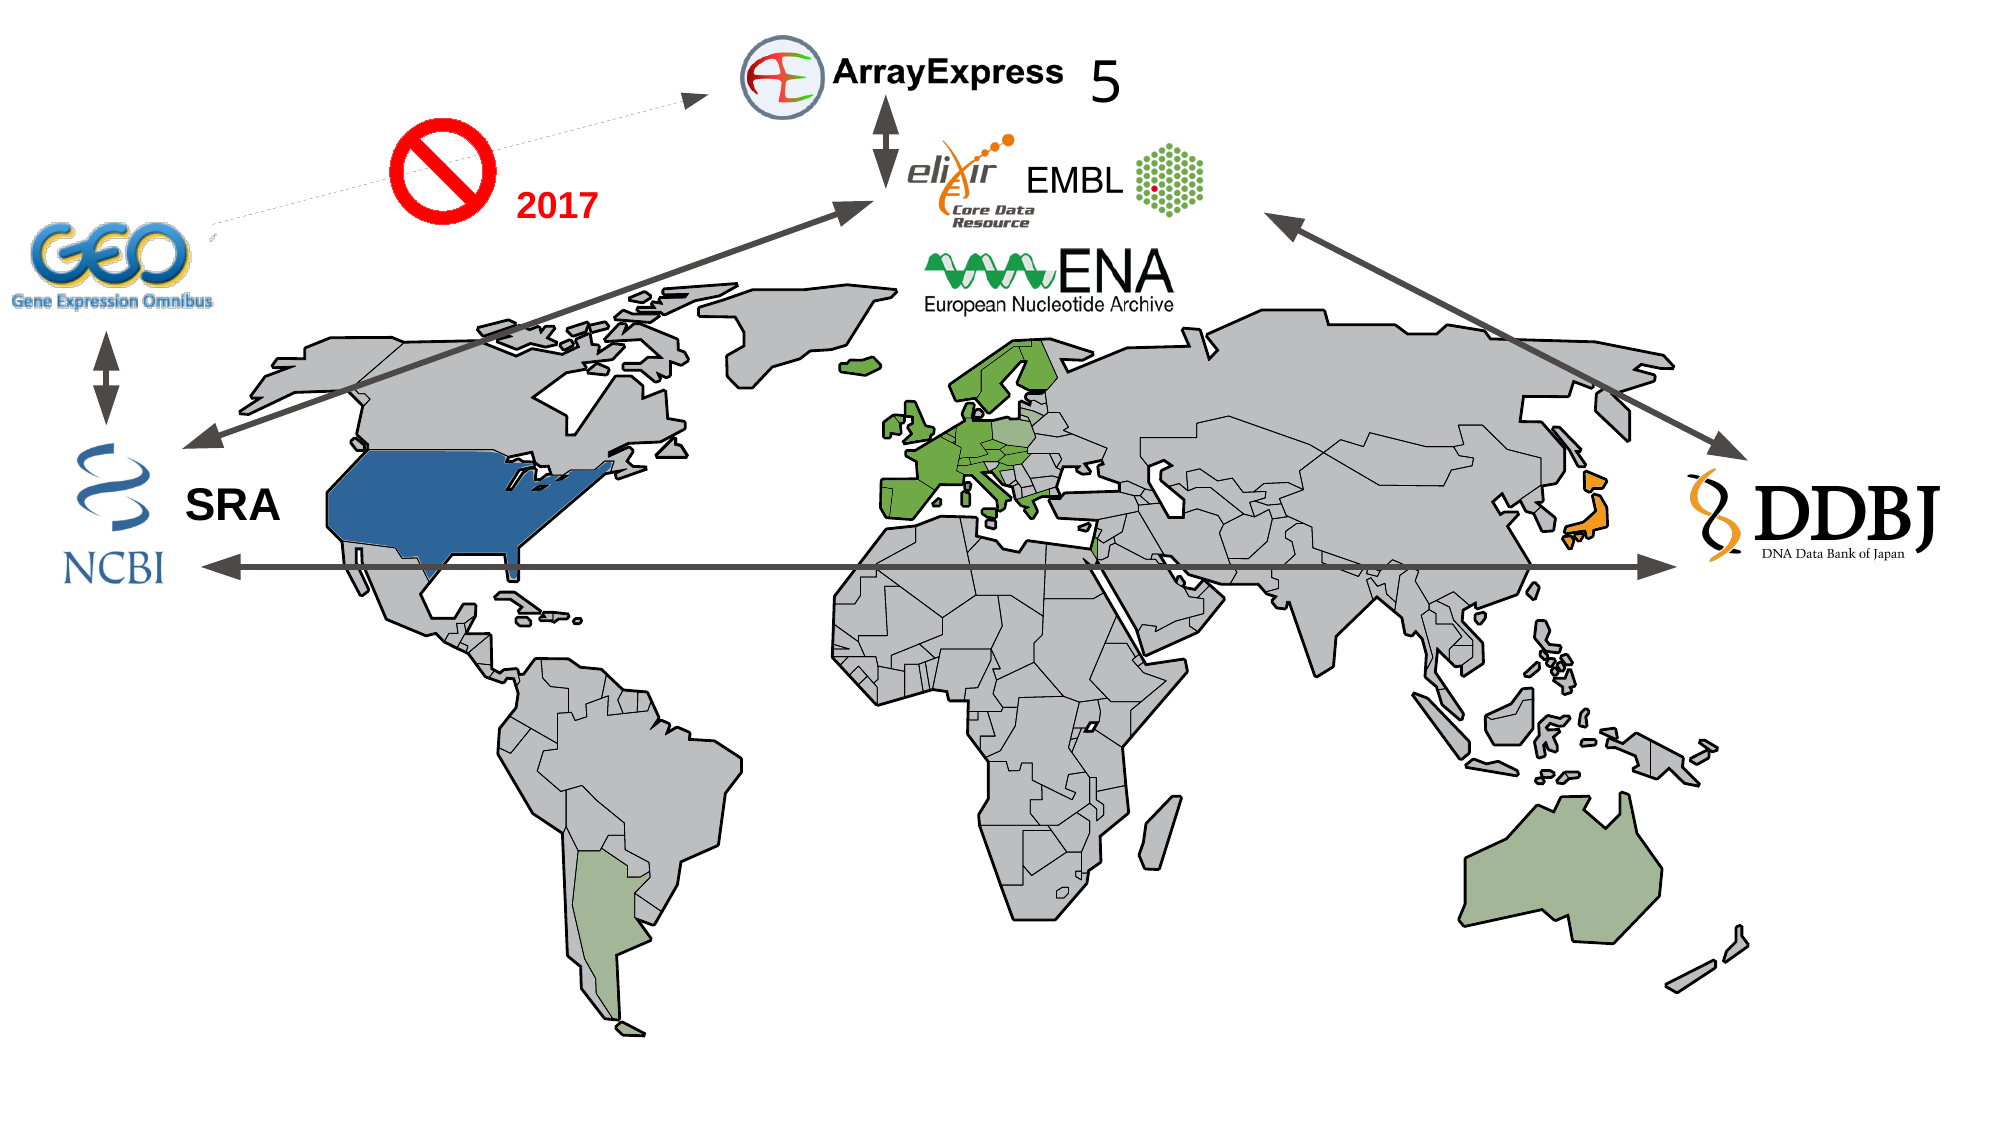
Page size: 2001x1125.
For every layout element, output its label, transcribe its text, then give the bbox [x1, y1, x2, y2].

picture [182, 243, 1950, 1100]
text_box 2017 [501, 177, 615, 234]
picture [740, 35, 1063, 121]
text_box 5 [1074, 32, 1163, 107]
text_box SRA [170, 471, 297, 538]
picture [902, 129, 1205, 231]
text_box [389, 118, 497, 225]
picture [47, 436, 179, 589]
picture [0, 212, 741, 448]
